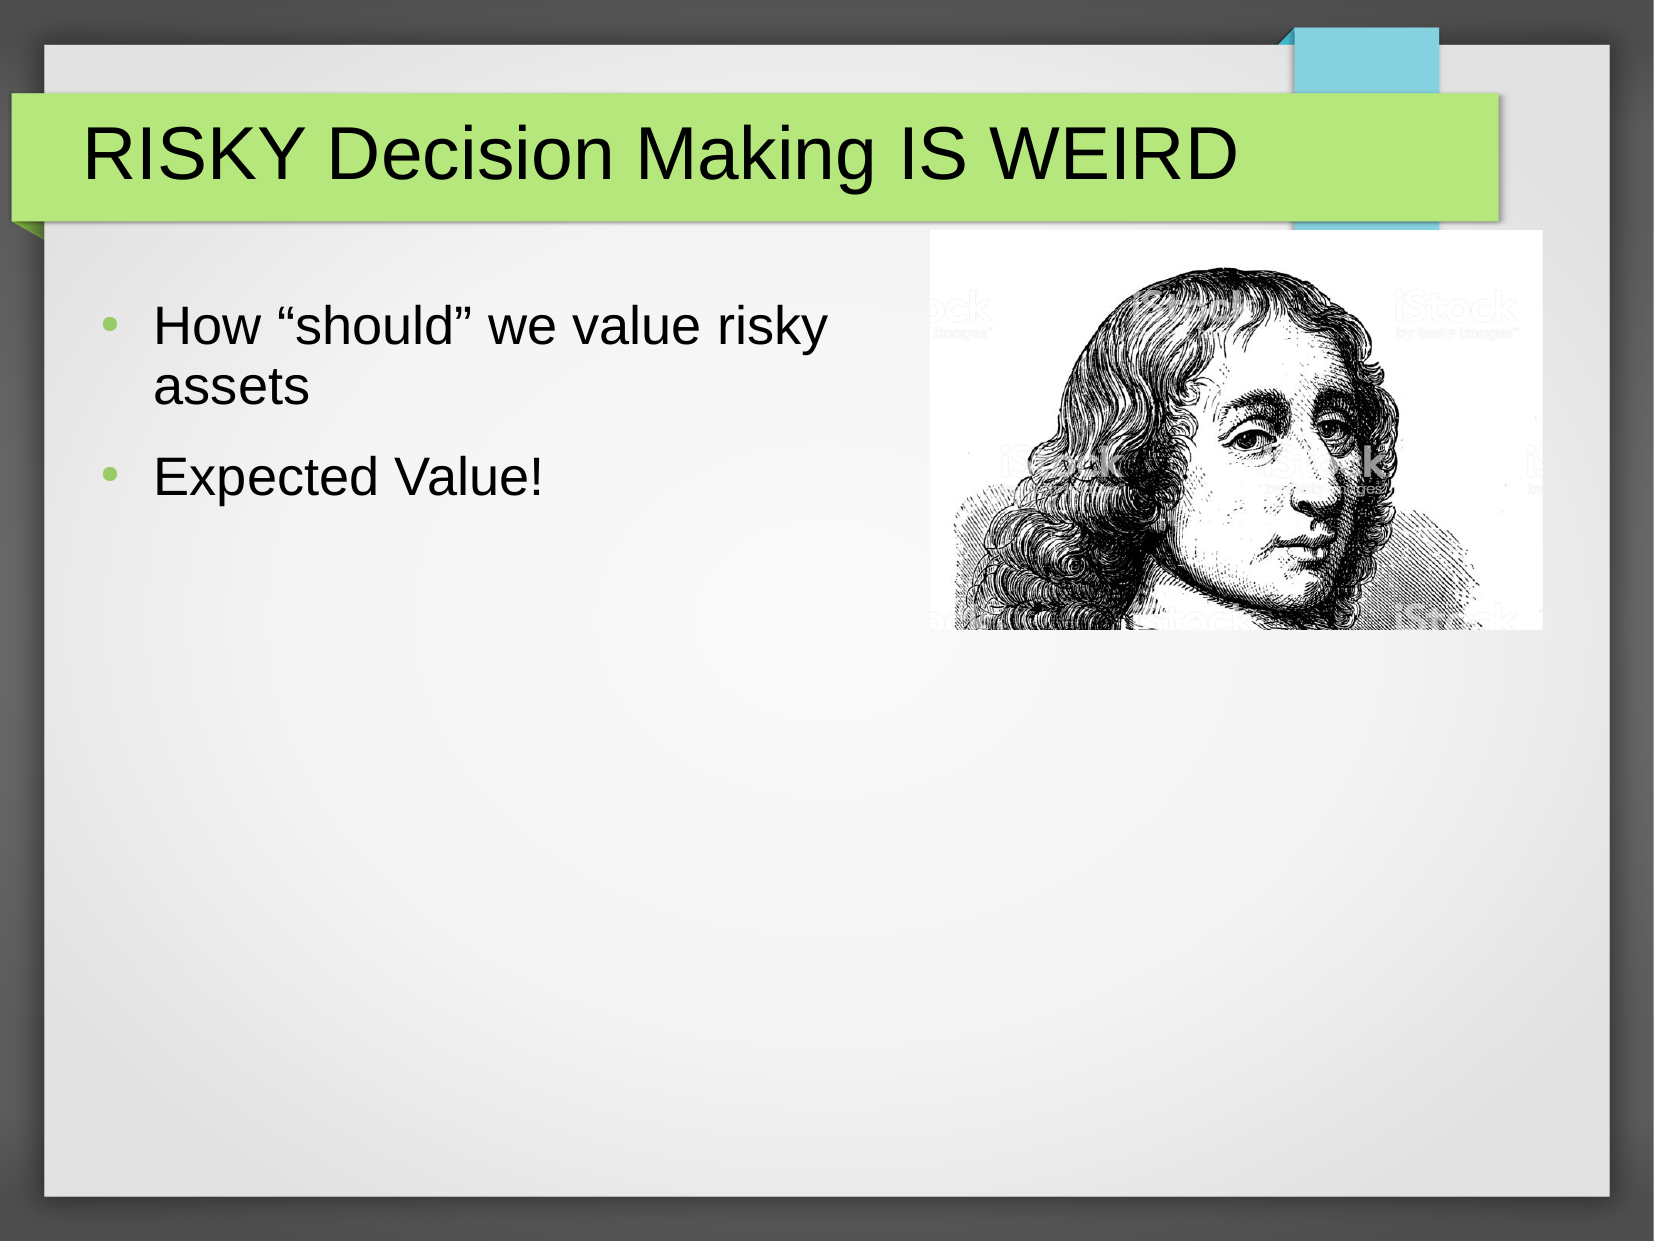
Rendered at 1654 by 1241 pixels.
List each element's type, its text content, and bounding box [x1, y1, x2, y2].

title RISKY Decision Making IS WEIRD [82, 94, 1264, 213]
picture [0, 0, 1654, 1241]
list How “should” we value risky assets Expected Value! [82, 295, 901, 1141]
